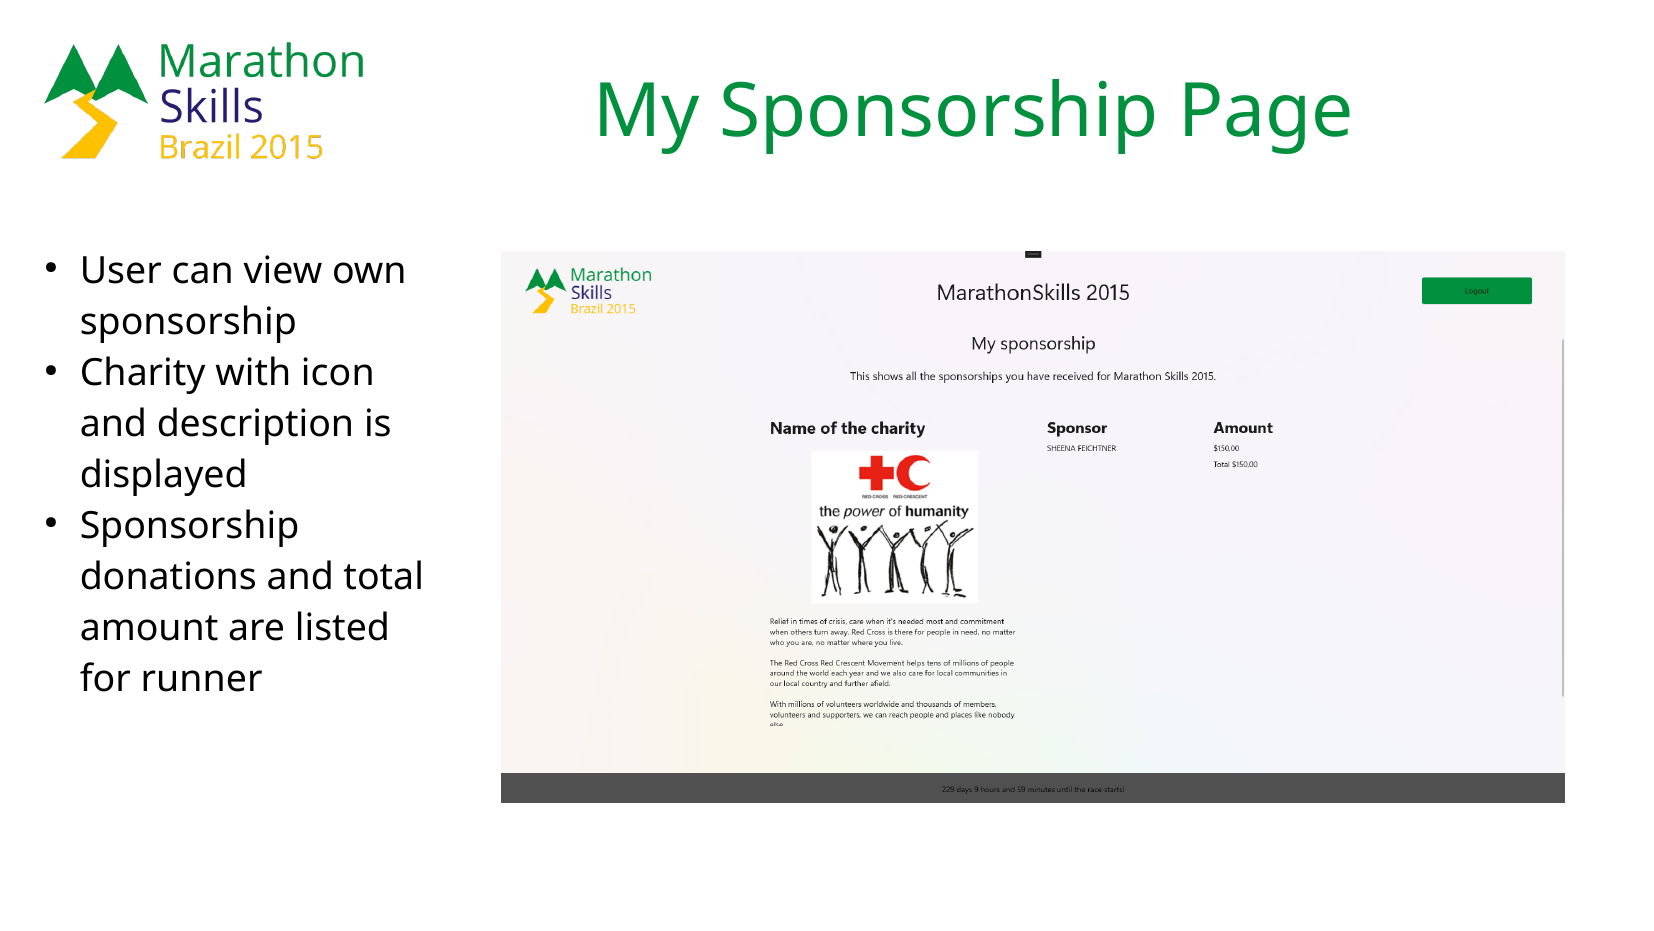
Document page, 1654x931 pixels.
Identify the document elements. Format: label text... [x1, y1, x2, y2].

title My Sponsorship Page [413, 29, 1536, 185]
text_box User can view own sponsorship Charity with icon and description is displayed Sponsorship donations and total amount are listed for runner [29, 236, 443, 827]
picture [501, 251, 1565, 803]
picture [29, 29, 384, 173]
